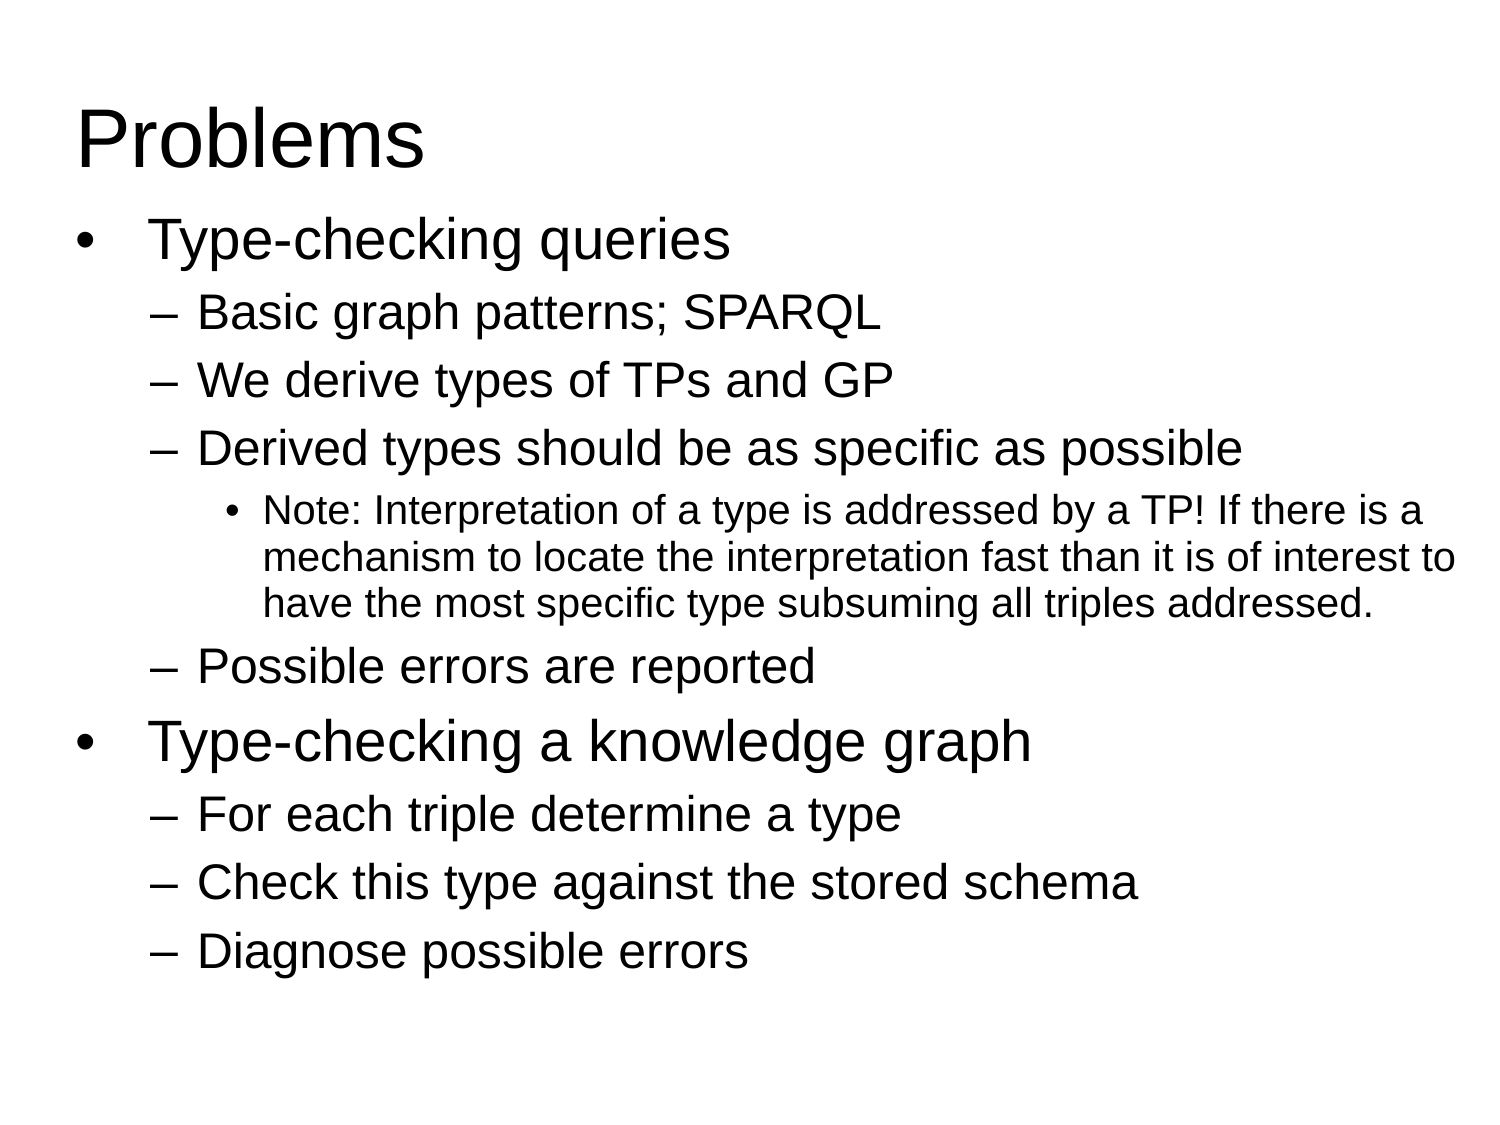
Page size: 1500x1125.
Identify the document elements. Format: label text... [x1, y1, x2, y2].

list Type-checking queries Basic graph patterns; SPARQL We derive types of TPs and GP Derived types should be as specific as possible Note: Interpretation of a type is addressed by a TP! If there is a mechanism to locate the interpretation fast than it is of interest to have the most specific type subsuming all triples addressed. Possible errors are reported Type-checking a knowledge graph For each triple determine a type Check this type against the stored schema Diagnose possible errors [75, 206, 1477, 979]
title Problems [75, 45, 1426, 206]
